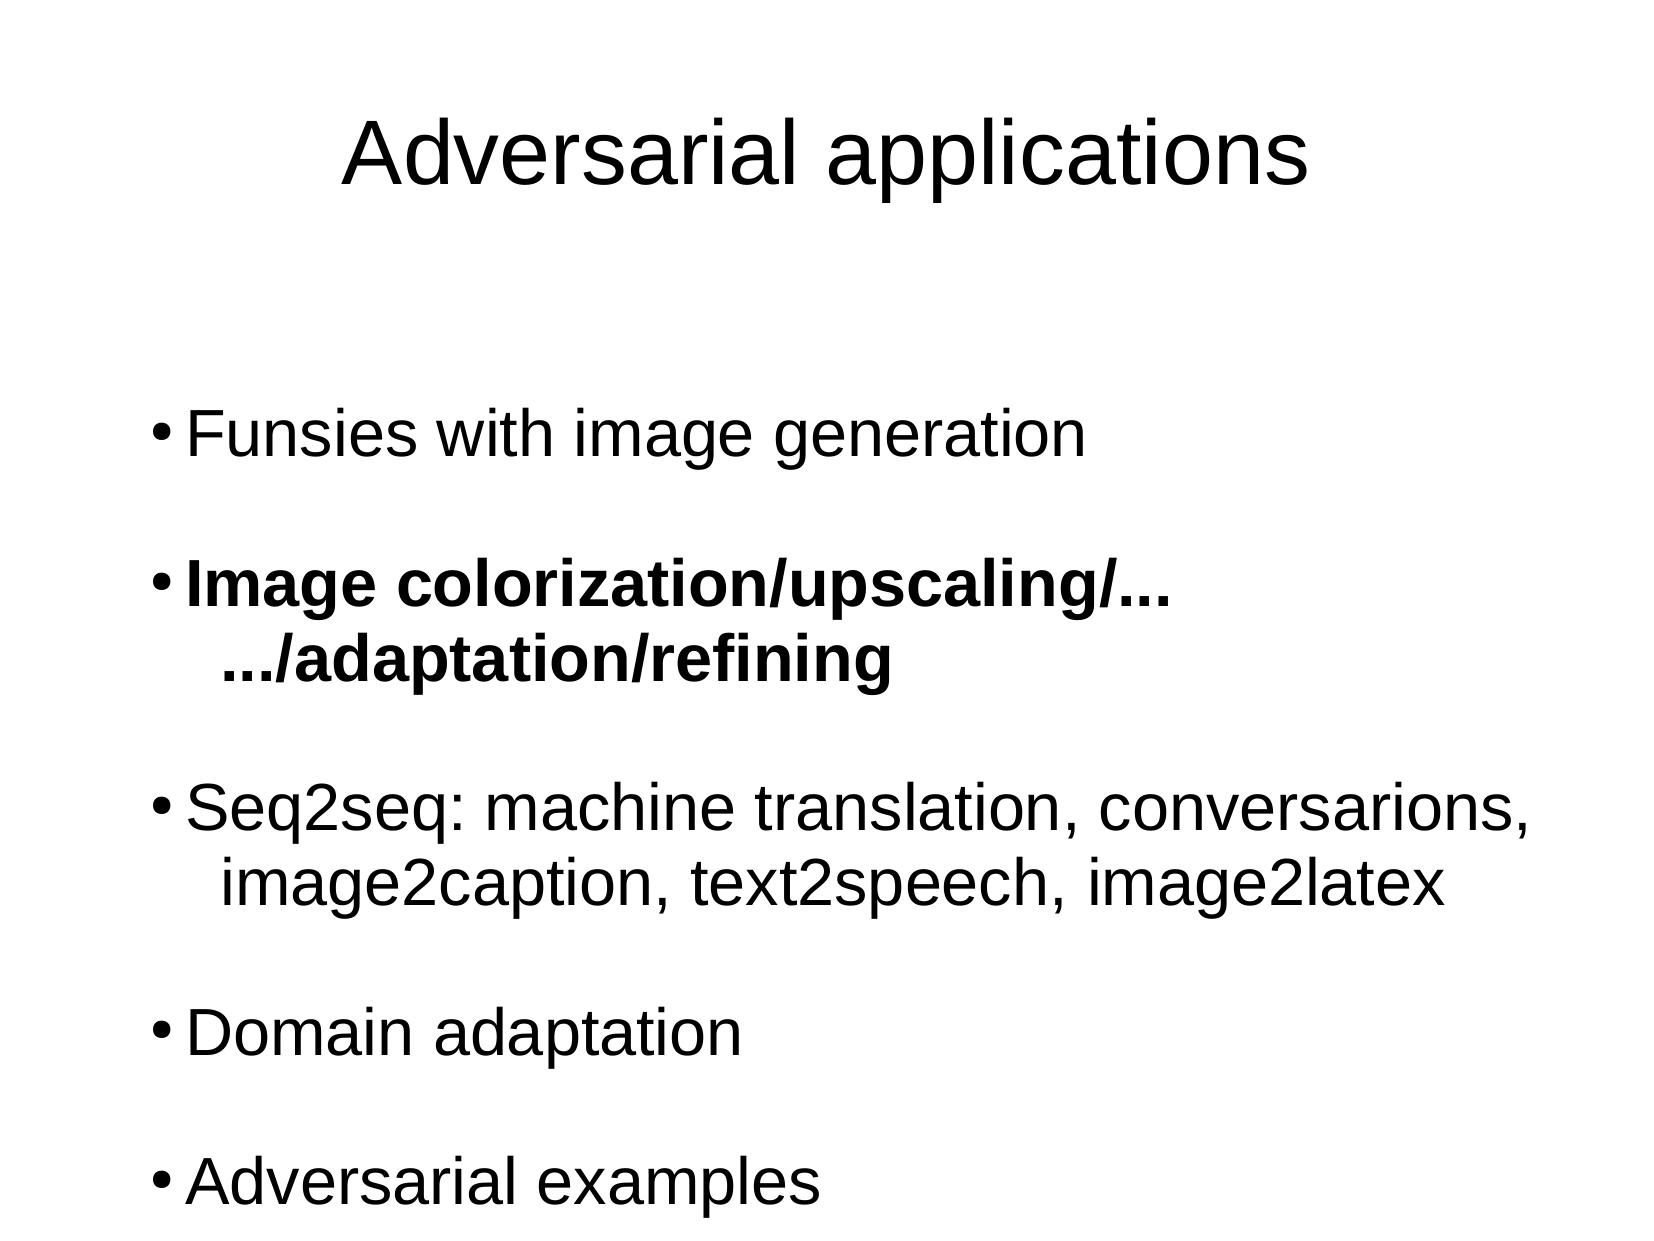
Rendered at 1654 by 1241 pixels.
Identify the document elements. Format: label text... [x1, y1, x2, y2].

text_box Funsies with image generation Image colorization/upscaling/... .../adaptation/refining Seq2seq: machine translation, conversarions, image2caption, text2speech, image2latex Domain adaptation Adversarial examples [135, 389, 1554, 1241]
title Adversarial applications [82, 49, 1571, 257]
